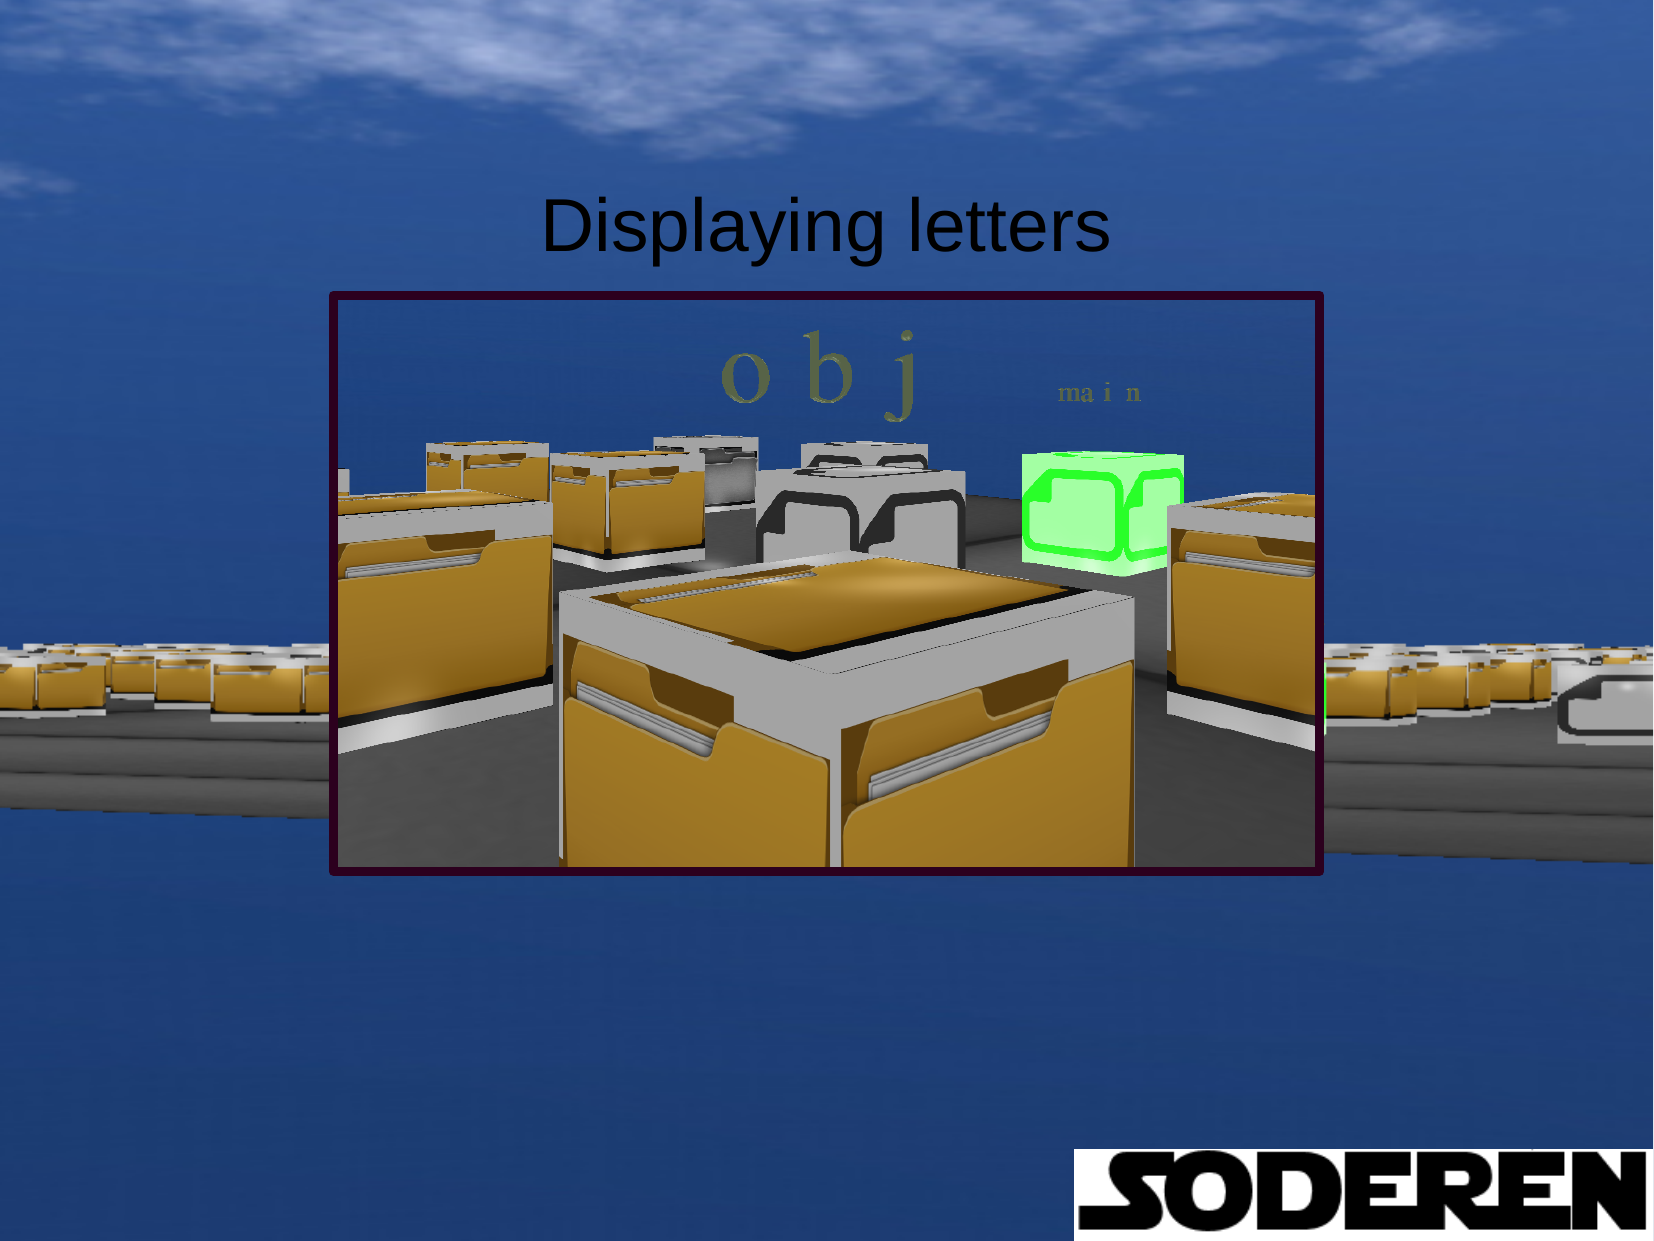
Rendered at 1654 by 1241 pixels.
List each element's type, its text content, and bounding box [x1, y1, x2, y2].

picture [0, 0, 1654, 1241]
text_box Displaying letters [525, 176, 1128, 275]
